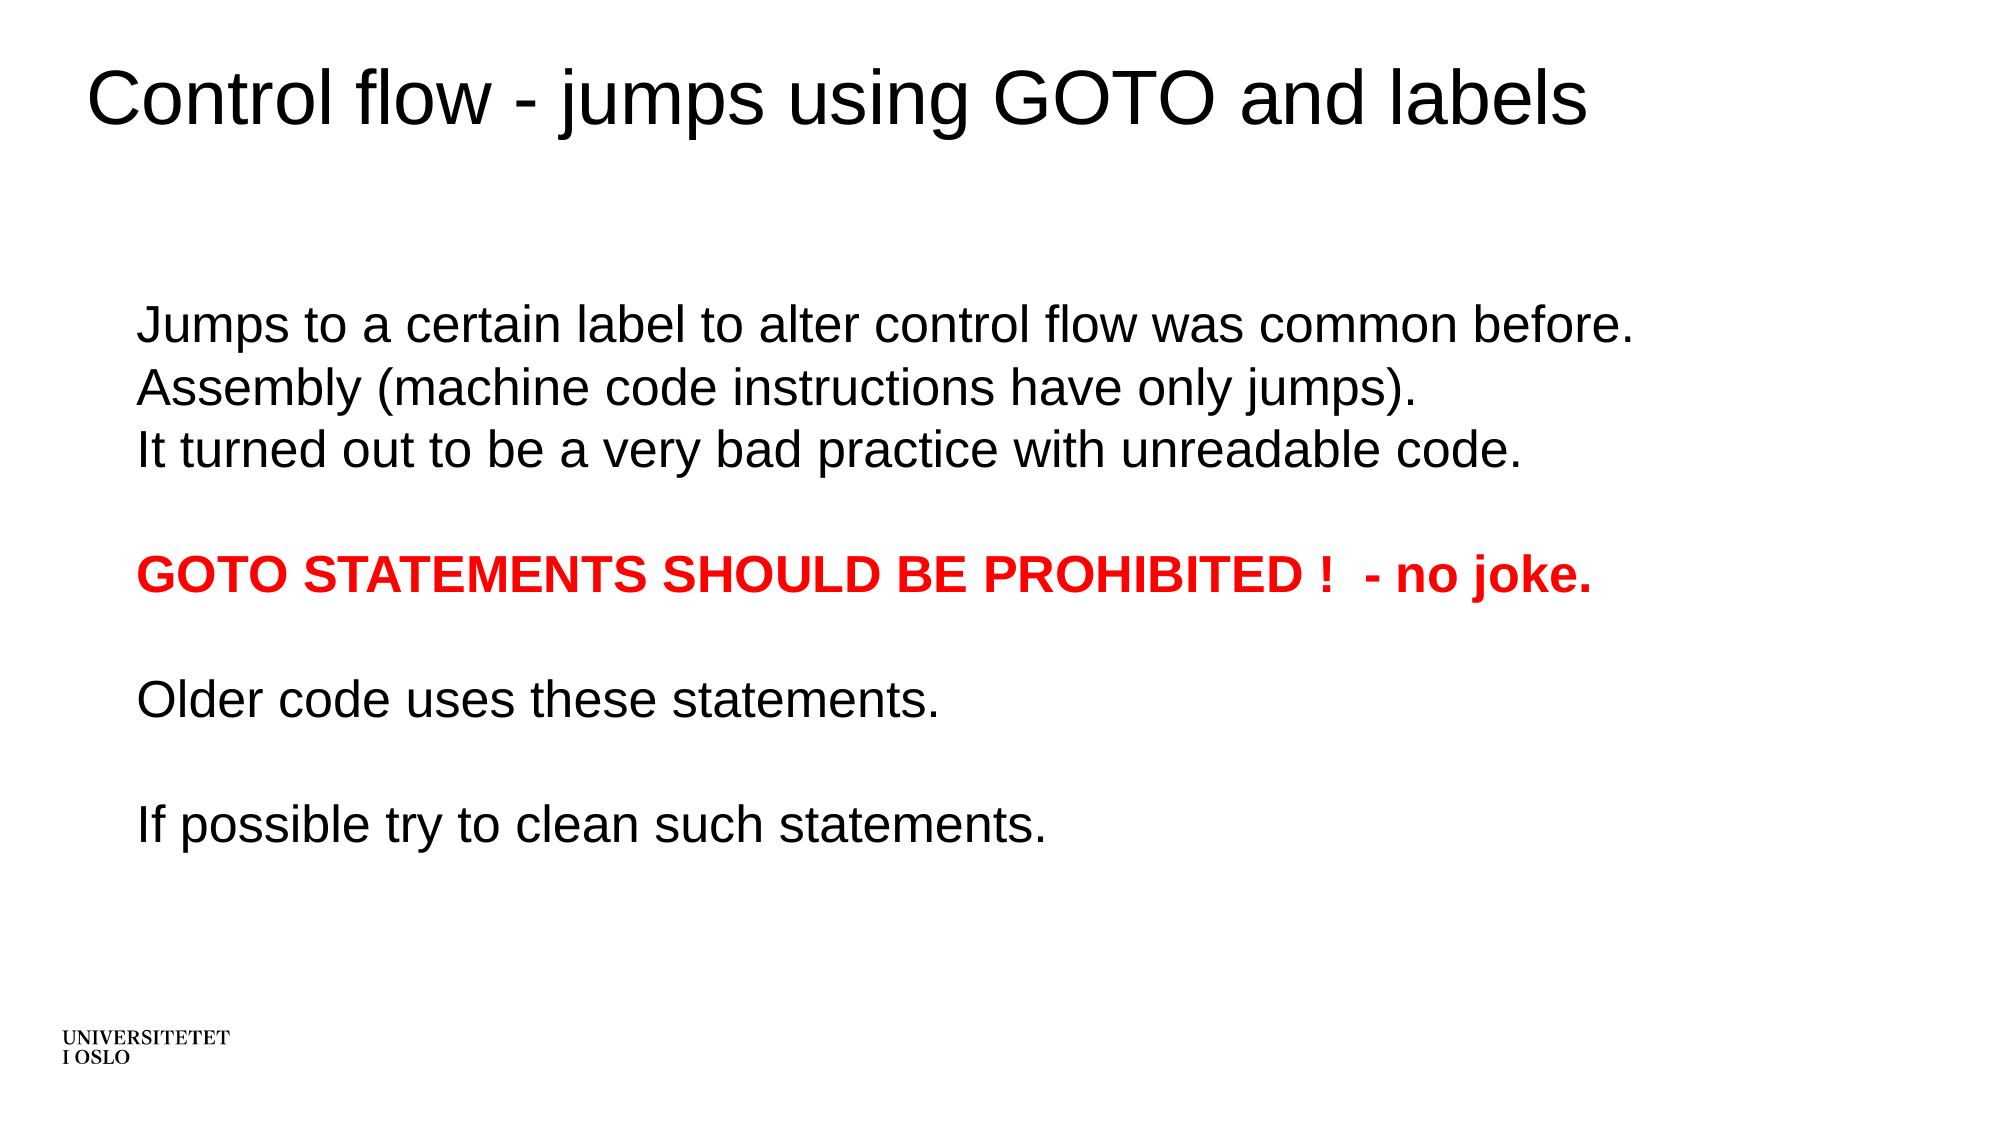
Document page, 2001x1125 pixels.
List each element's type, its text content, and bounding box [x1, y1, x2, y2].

list Jumps to a certain label to alter control flow was common before. Assembly (machine code instructions have only jumps). It turned out to be a very bad practice with unreadable code. GOTO STATEMENTS SHOULD BE PROHIBITED ! - no joke. Older code uses these statements. If possible try to clean such statements. [136, 290, 1862, 1000]
title Control flow - jumps using GOTO and labels [86, 47, 1812, 259]
picture [62, 1030, 230, 1064]
